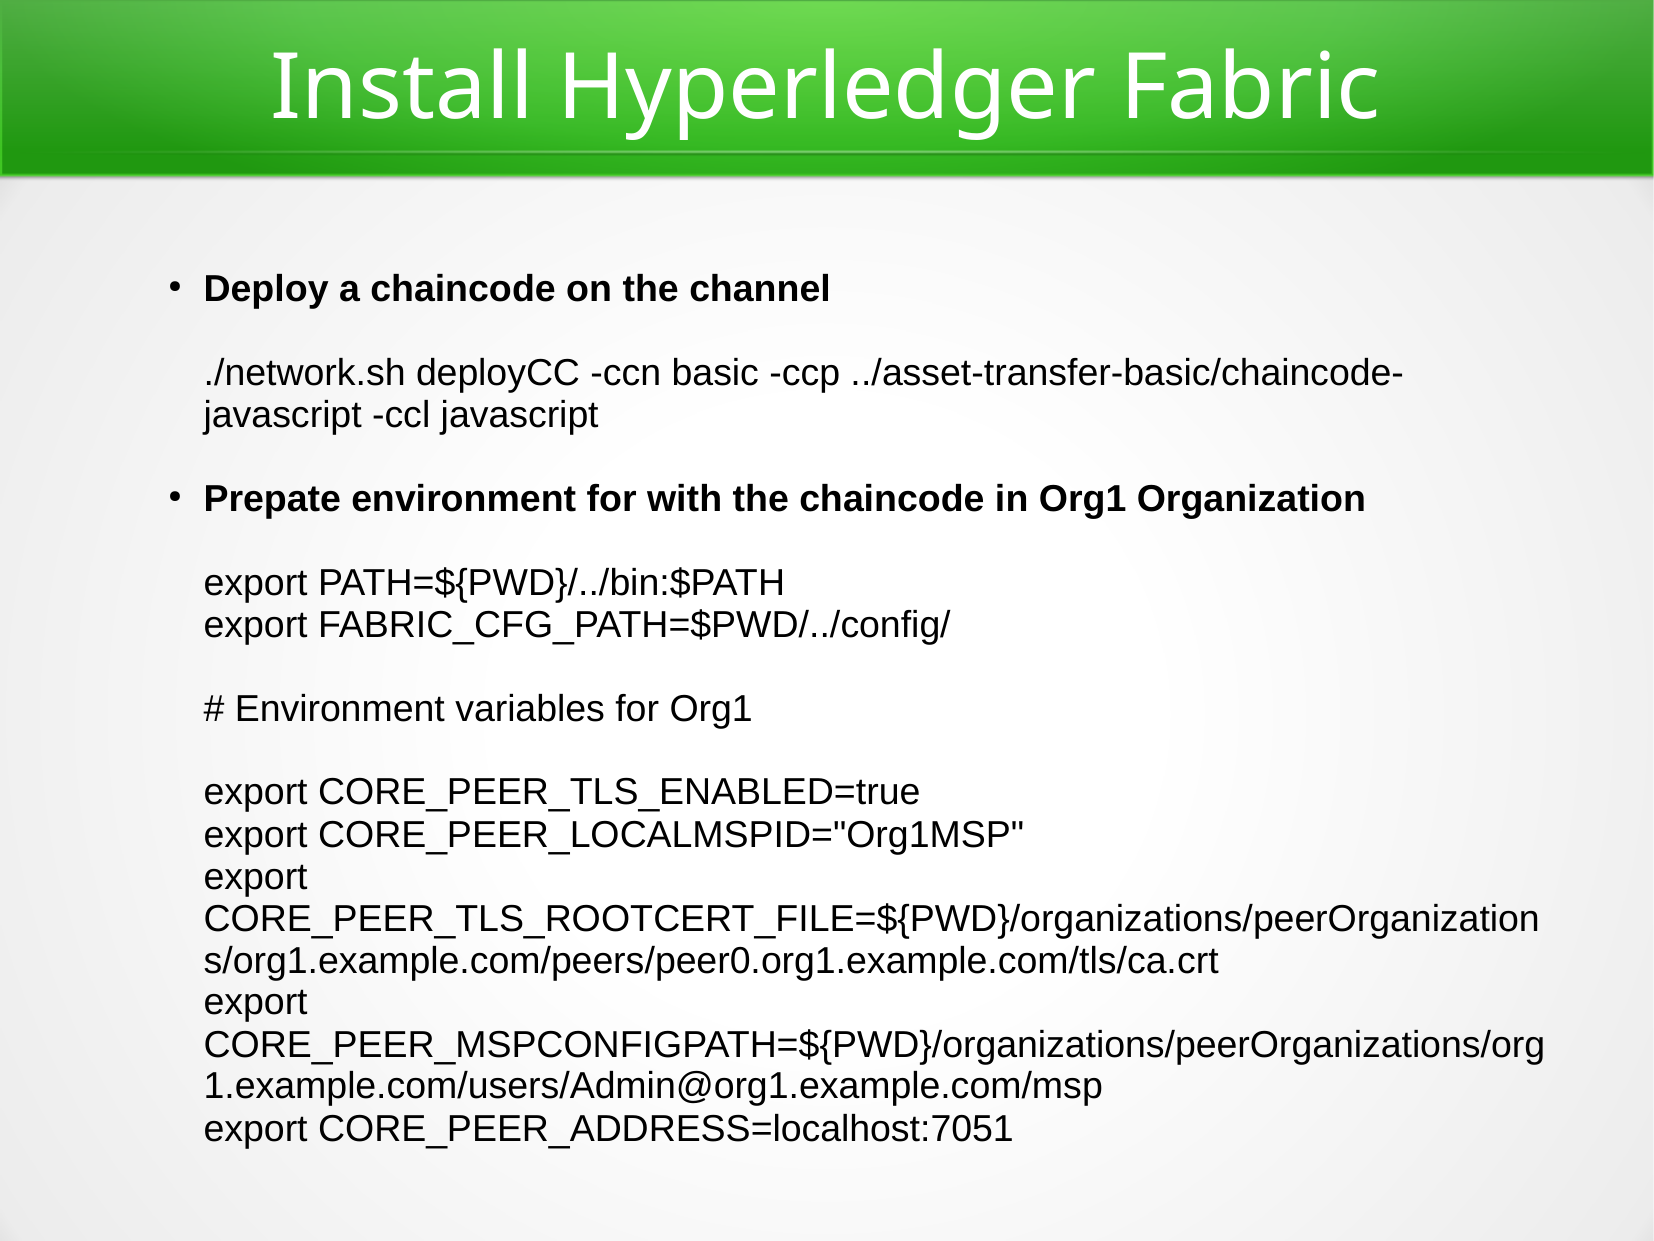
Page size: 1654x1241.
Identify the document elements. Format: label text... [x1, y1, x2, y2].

title Install Hyperledger Fabric [82, 11, 1571, 154]
text_box Deploy a chaincode on the channel ./network.sh deployCC -ccn basic -ccp ../asset-transfer-basic/chaincode-javascript -ccl javascript Prepate environment for with the chaincode in Org1 Organization export PATH=${PWD}/../bin:$PATH export FABRIC_CFG_PATH=$PWD/../config/ # Environment variables for Org1 export CORE_PEER_TLS_ENABLED=true export CORE_PEER_LOCALMSPID="Org1MSP" export CORE_PEER_TLS_ROOTCERT_FILE=${PWD}/organizations/peerOrganizations/org1.example.com/peers/peer0.org1.example.com/tls/ca.crt export CORE_PEER_MSPCONFIGPATH=${PWD}/organizations/peerOrganizations/org1.example.com/users/Admin@org1.example.com/msp export CORE_PEER_ADDRESS=localhost:7051 [153, 259, 1571, 1157]
picture [0, 0, 1654, 1241]
